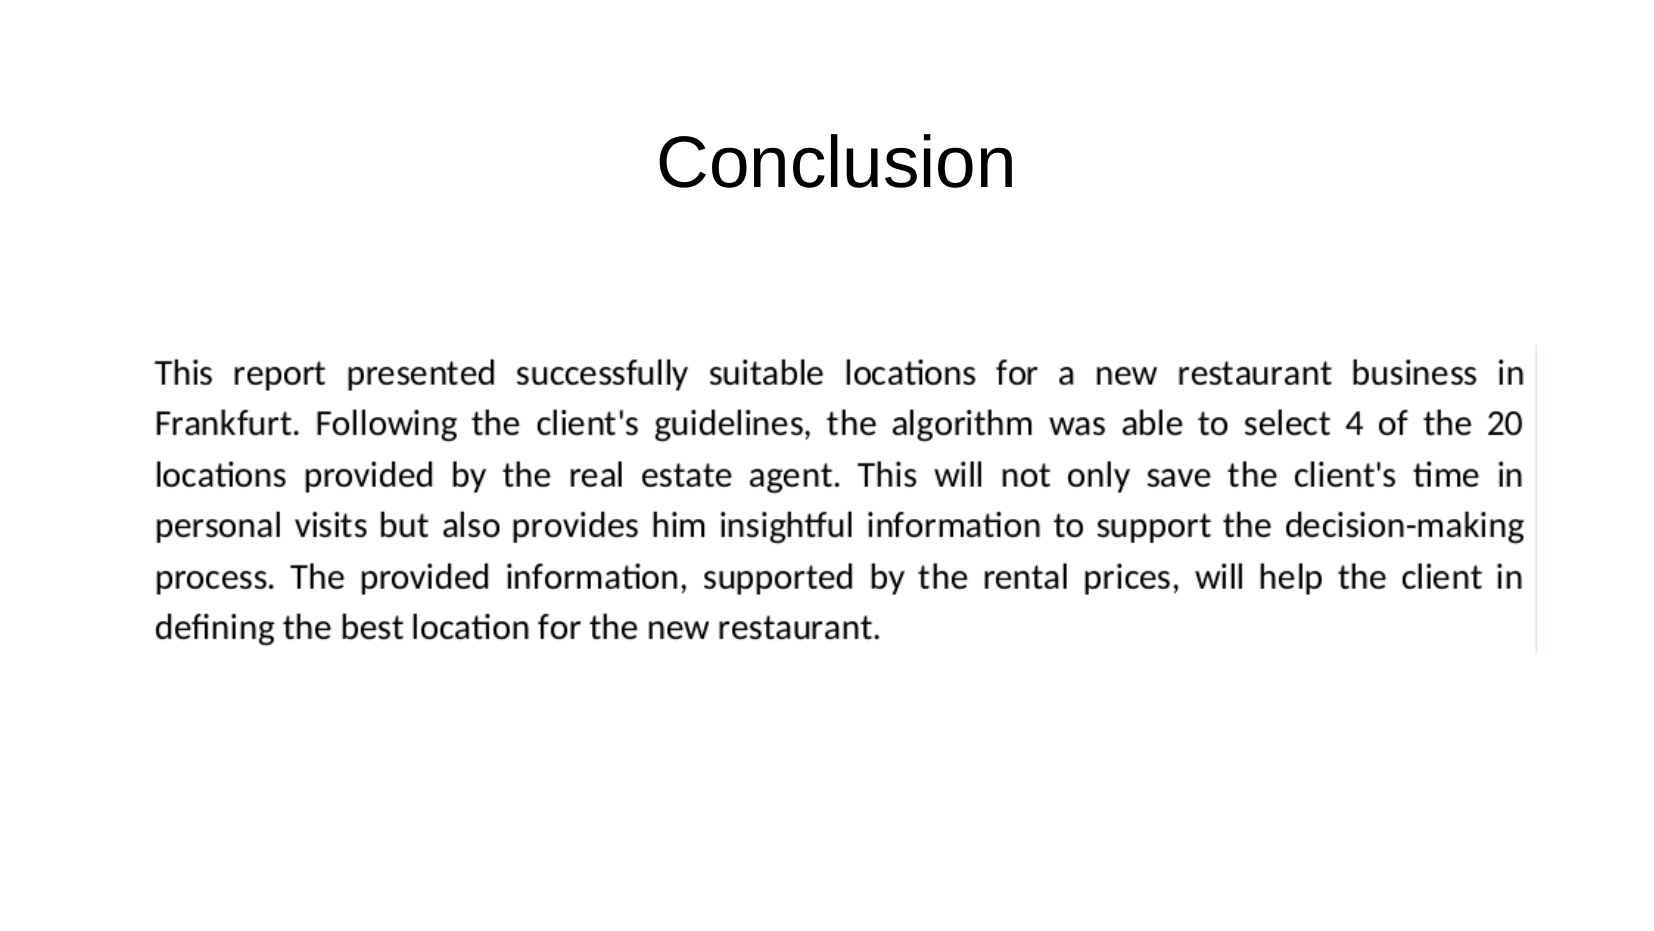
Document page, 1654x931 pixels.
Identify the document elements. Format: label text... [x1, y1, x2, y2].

picture [146, 345, 1537, 654]
title Conclusion [26, 8, 1647, 316]
